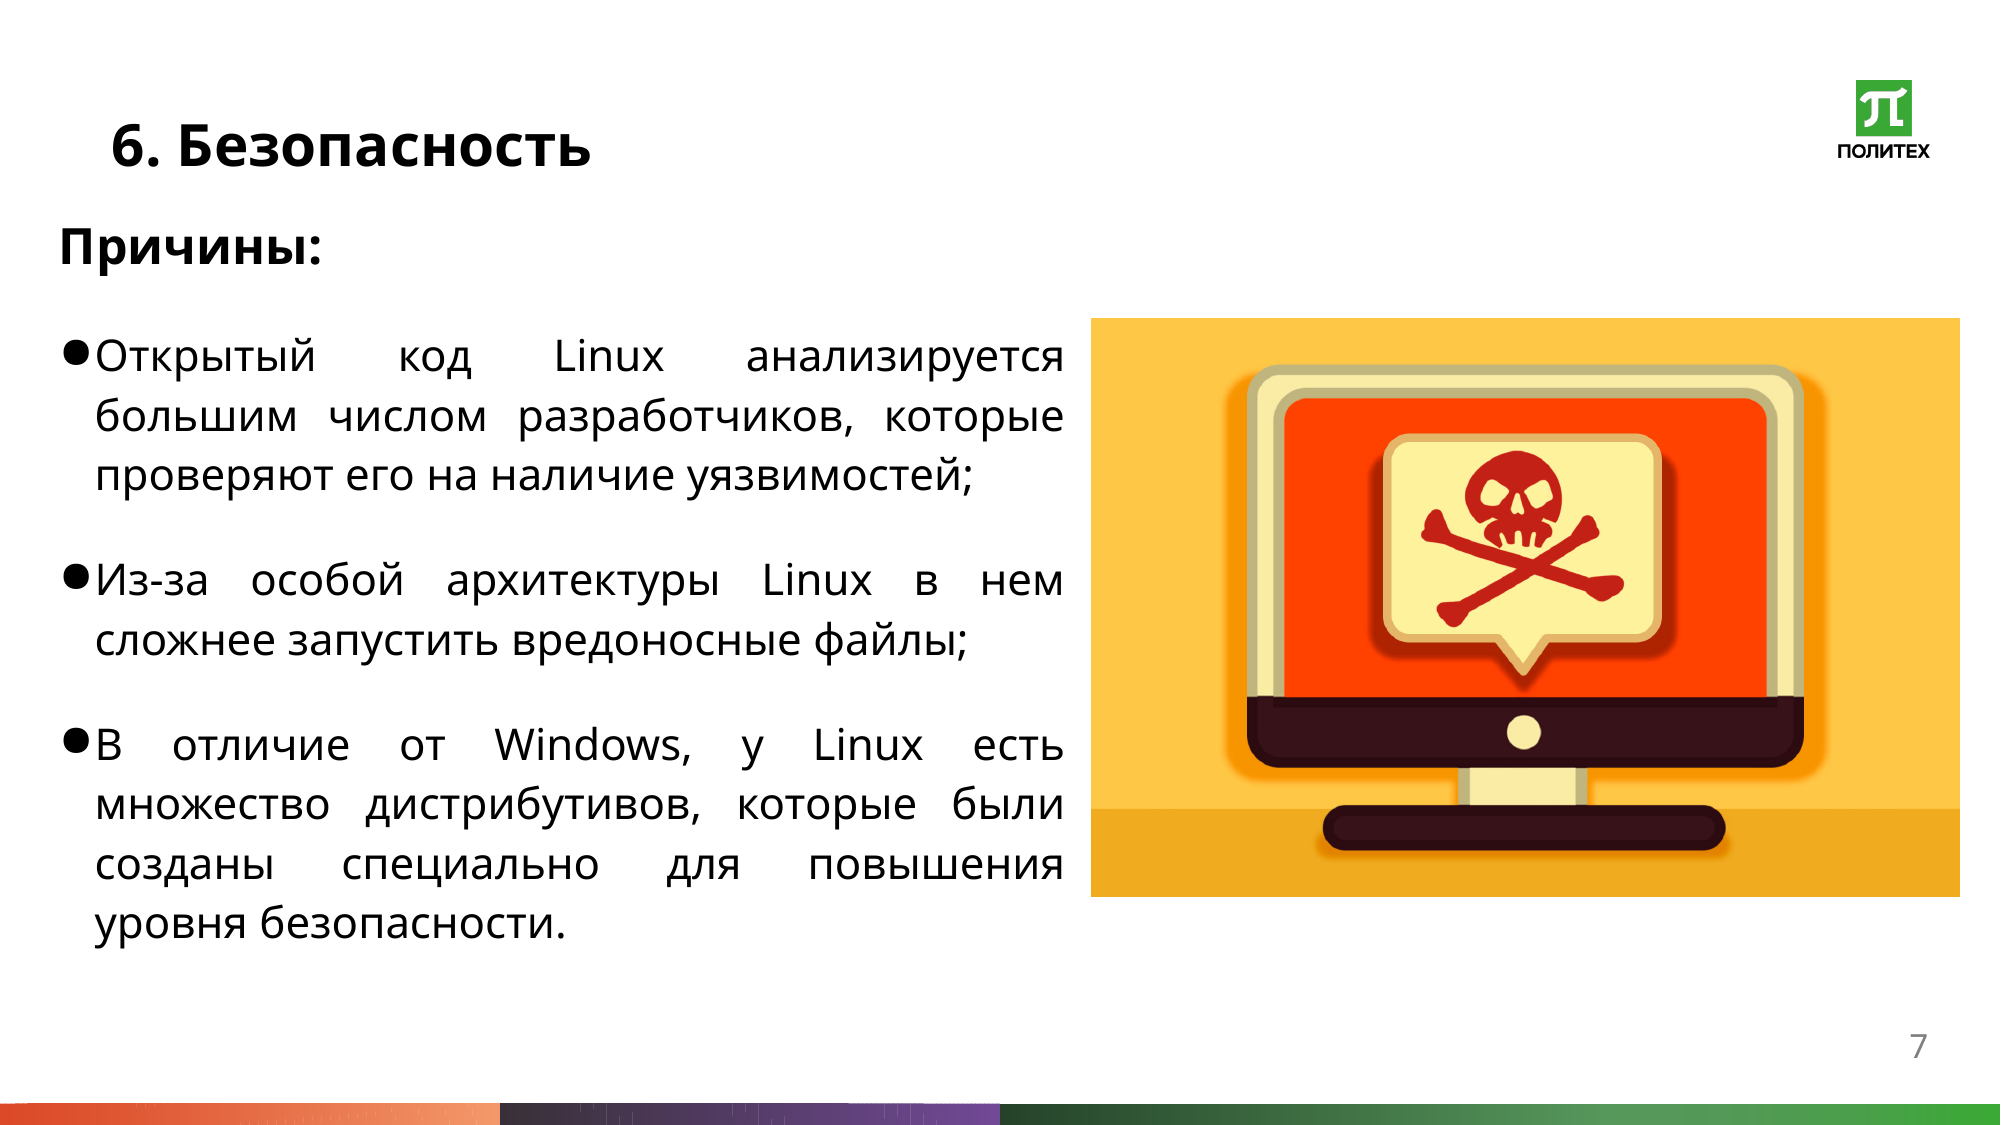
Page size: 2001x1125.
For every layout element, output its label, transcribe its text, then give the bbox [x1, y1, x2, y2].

text_box 6. Безопасность [96, 108, 1801, 208]
picture [1838, 80, 1930, 158]
picture [1091, 318, 1960, 897]
text_box Причины: Открытый код Linux анализируется большим числом разработчиков, которые проверяют его на наличие уязвимостей; Из-за особой архитектуры Linux в нем сложнее запустить вредоносные файлы; В отличие от Windows, у Linux есть множество дистрибутивов, которые были созданы специально для повышения уровня безопасности. [59, 177, 1066, 1087]
slide_number <номер> [1493, 1018, 1944, 1079]
